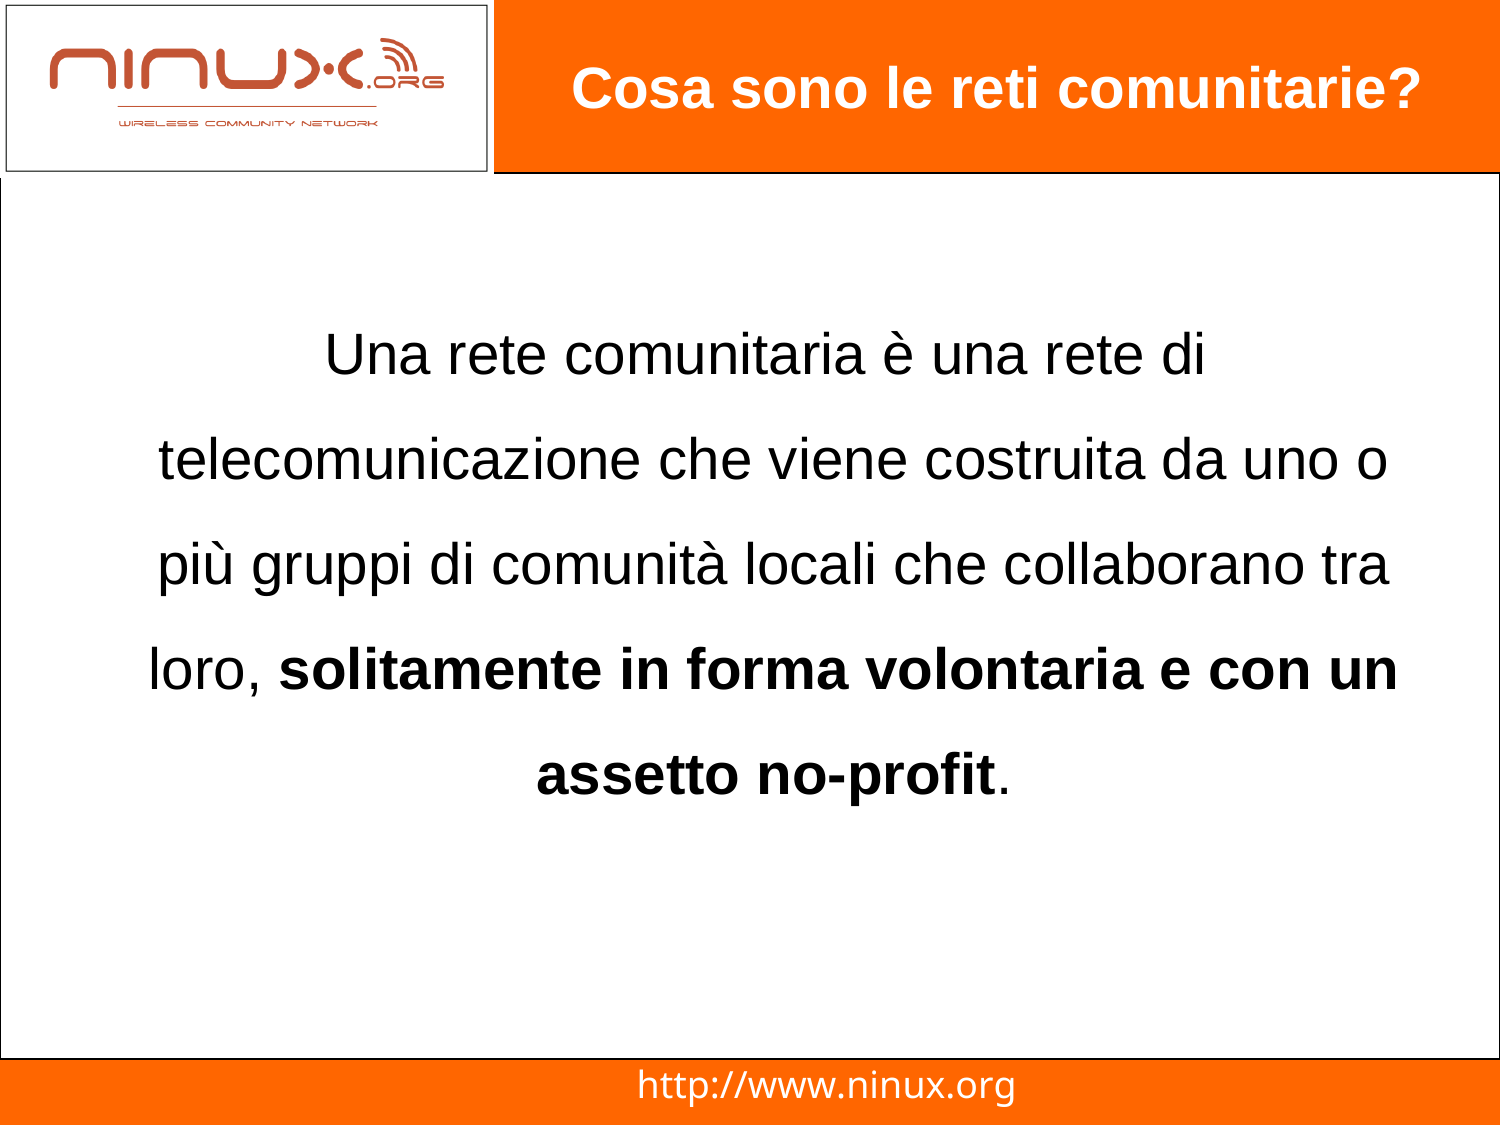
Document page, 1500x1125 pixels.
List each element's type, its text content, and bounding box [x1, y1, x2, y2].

title Cosa sono le reti comunitarie? [495, 17, 1500, 160]
text_box Una rete comunitaria è una rete di telecomunicazione che viene costruita da uno o più gruppi di comunità locali che collaborano tra loro, solitamente in forma volontaria e con un assetto no-profit. [59, 211, 1416, 1039]
picture [0, 0, 494, 178]
text_box http://www.ninux.org [621, 1053, 1159, 1125]
